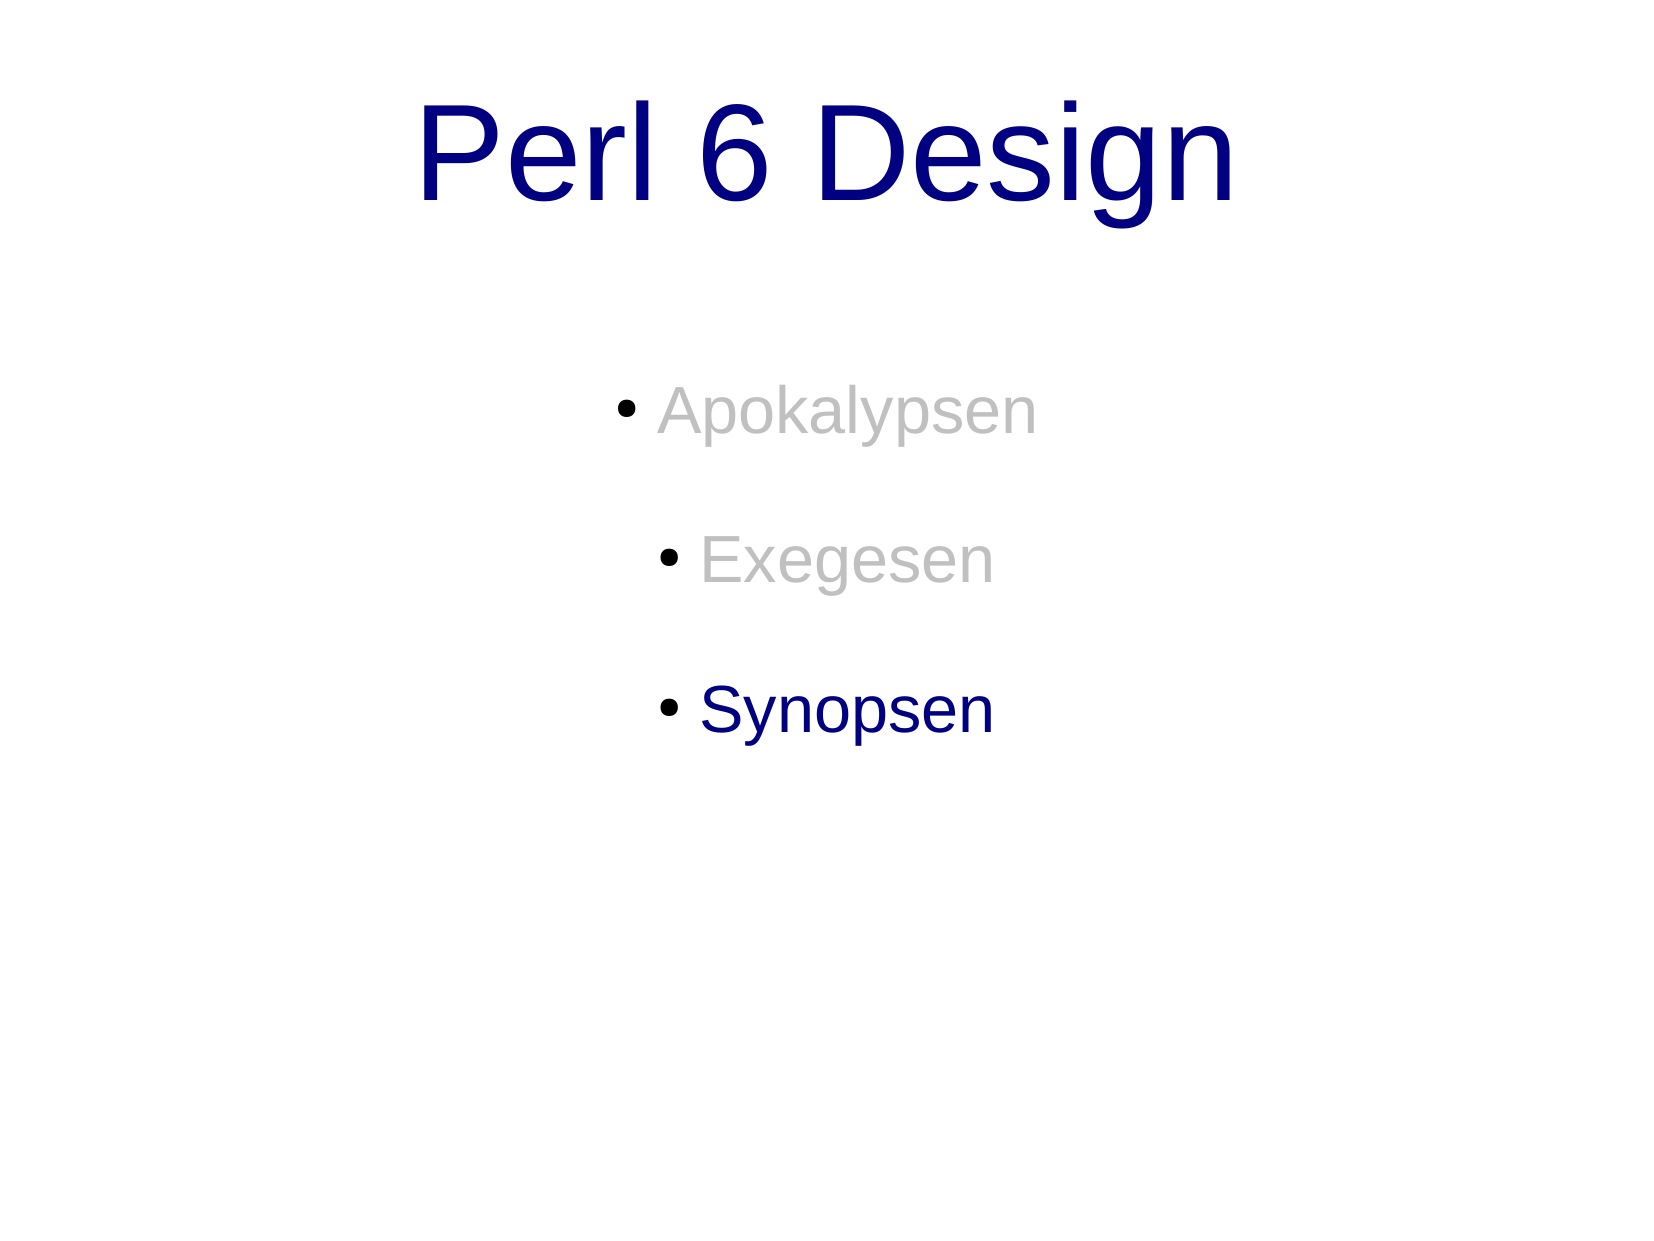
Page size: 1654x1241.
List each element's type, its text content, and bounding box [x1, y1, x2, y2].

title Perl 6 Design [82, 49, 1571, 257]
subtitle Apokalypsen Exegesen Synopsen [82, 290, 1571, 1109]
